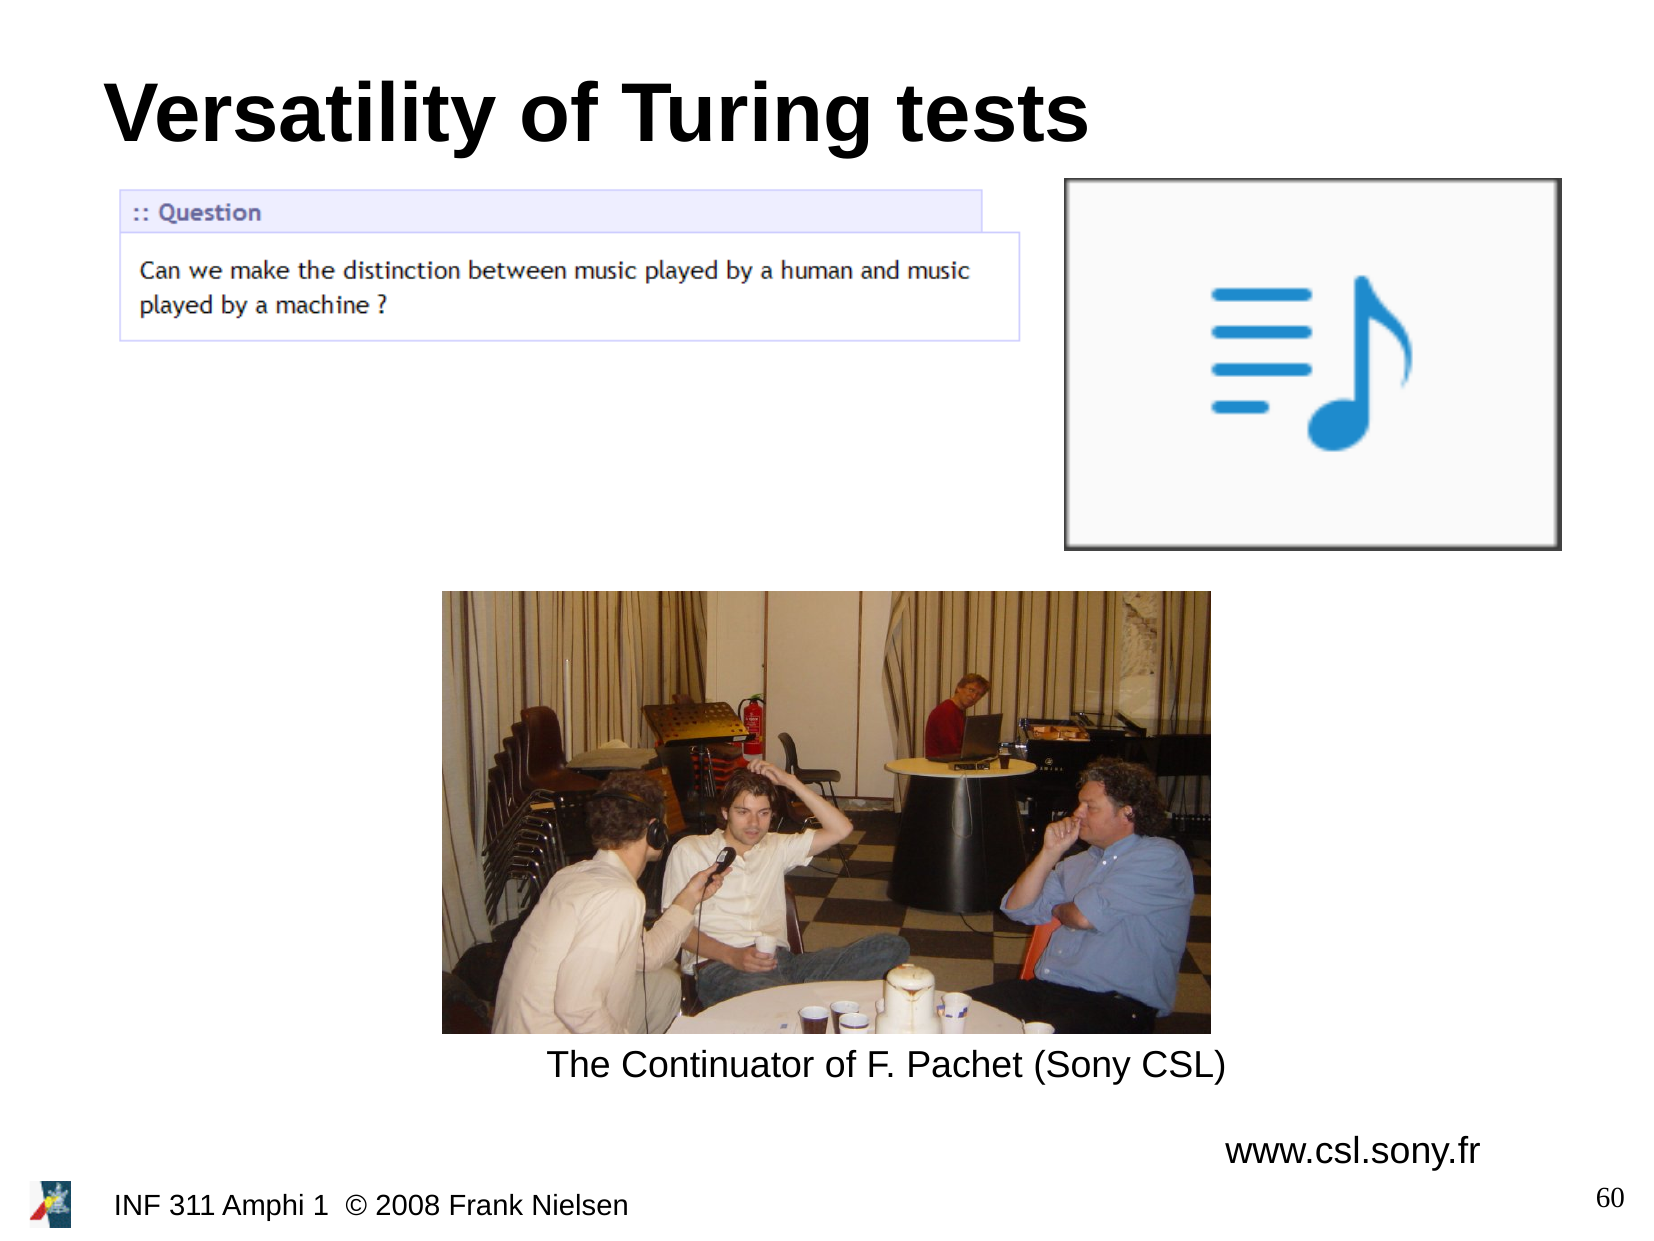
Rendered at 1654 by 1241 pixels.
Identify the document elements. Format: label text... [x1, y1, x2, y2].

text_box [1062, 177, 1563, 553]
text_box www.csl.sony.fr [1210, 1122, 1494, 1179]
picture [29, 1181, 71, 1228]
picture [442, 591, 1211, 1034]
text_box Versatility of Turing tests [88, 59, 1108, 167]
text_box The Continuator of F. Pachet (Sony CSL) [531, 1035, 1242, 1093]
picture [118, 177, 1022, 345]
